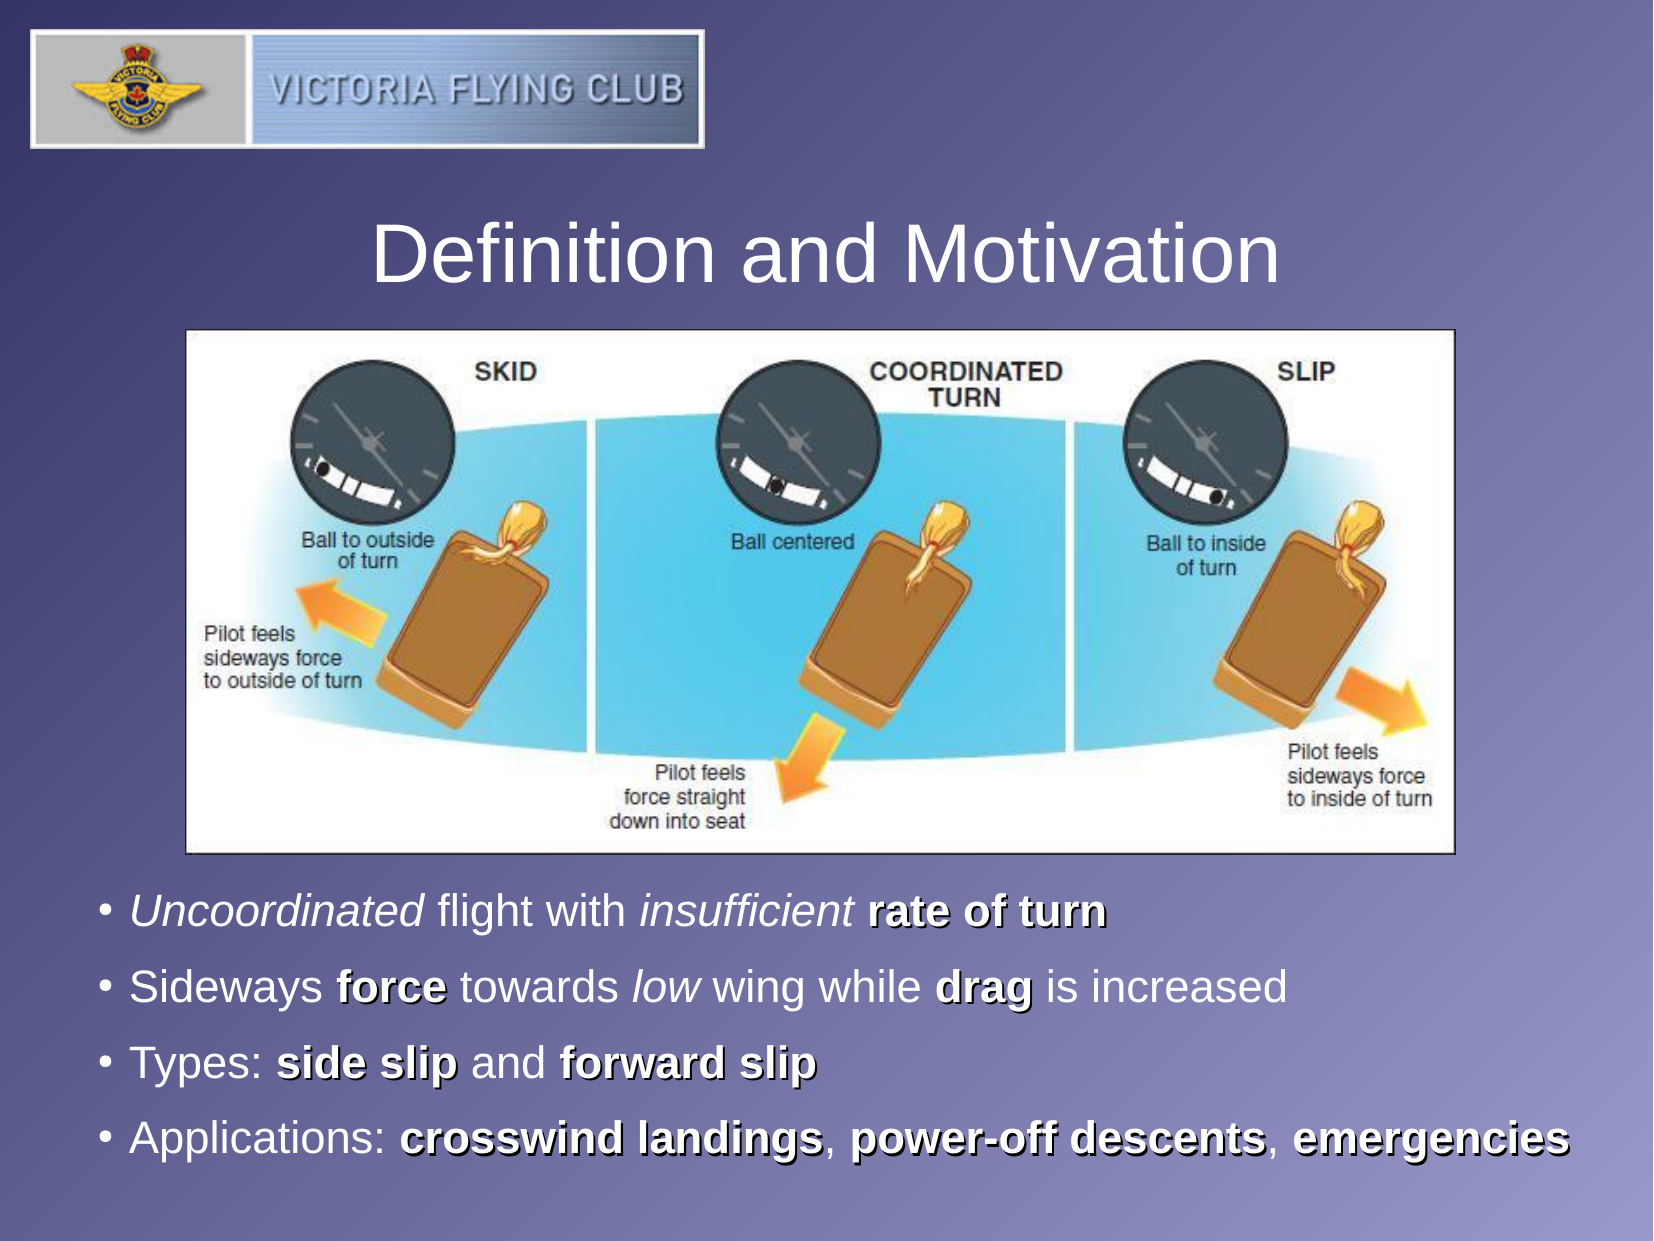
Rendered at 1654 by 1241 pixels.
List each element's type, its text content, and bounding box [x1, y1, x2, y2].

title Definition and Motivation [82, 150, 1571, 358]
picture [185, 329, 1456, 856]
picture [30, 29, 705, 149]
list Uncoordinated flight with insufficient rate of turn Sideways force towards low wing while drag is increased Types: side slip and forward slip Applications: crosswind landings, power-off descents, emergencies [82, 885, 1571, 1201]
